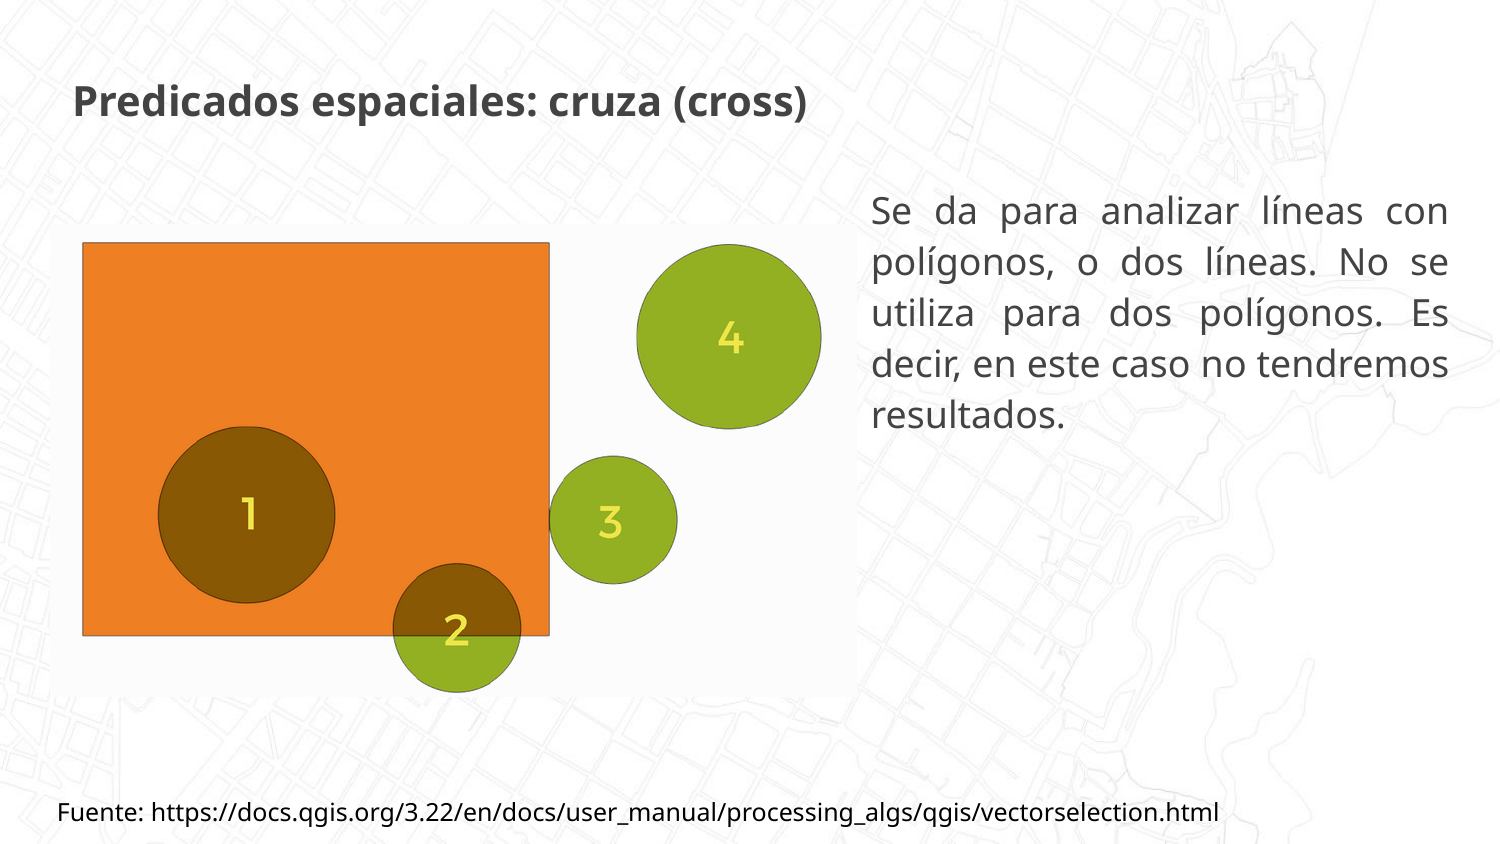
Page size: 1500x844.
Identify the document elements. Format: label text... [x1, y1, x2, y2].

text_box Predicados espaciales: cruza (cross) [57, 64, 1453, 198]
text_box Se da para analizar líneas con polígonos, o dos líneas. No se utiliza para dos polígonos. Es decir, en este caso no tendremos resultados. [856, 177, 1465, 709]
picture [0, 0, 1500, 844]
text_box Fuente: https://docs.qgis.org/3.22/en/docs/user_manual/processing_algs/qgis/vectorselection.html [42, 787, 1500, 844]
